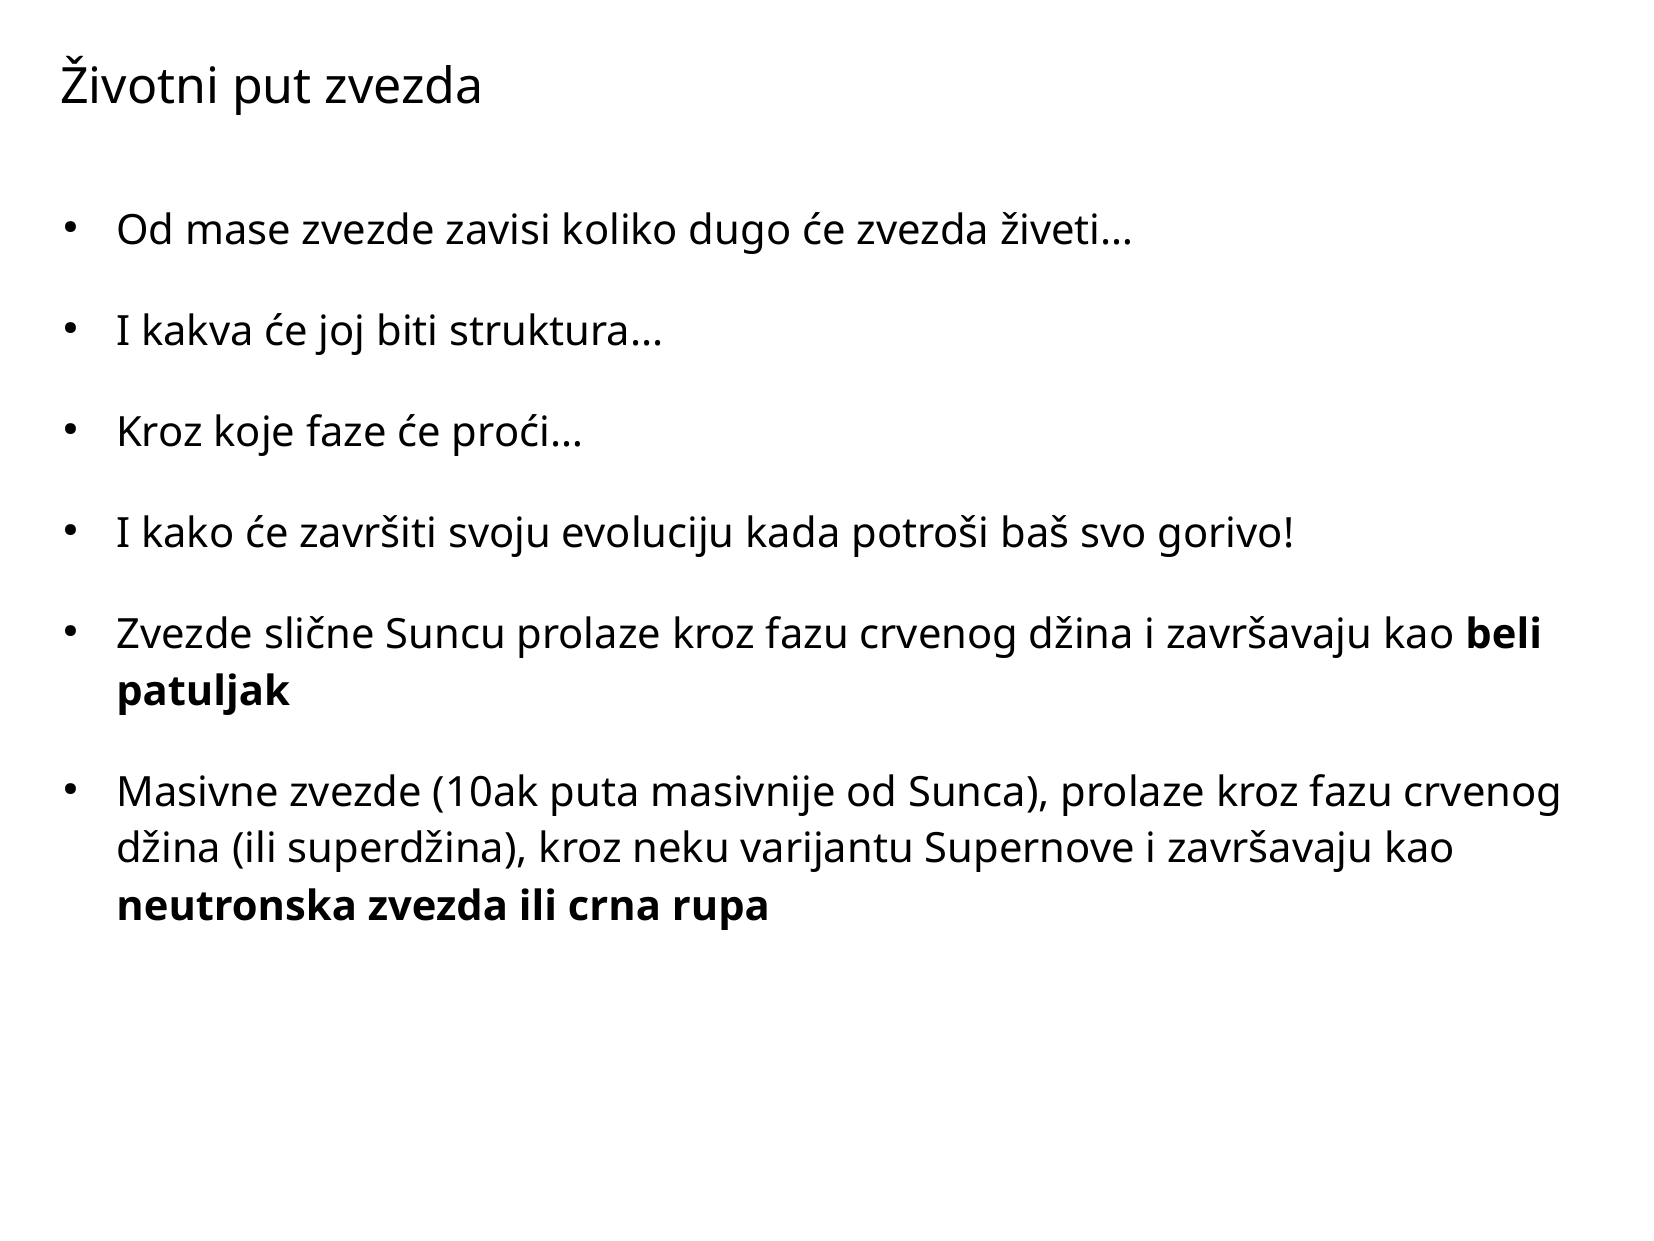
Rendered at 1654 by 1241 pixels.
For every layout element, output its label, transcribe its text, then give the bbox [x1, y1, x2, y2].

title Životni put zvezda [59, 17, 1648, 150]
list Od mase zvezde zavisi koliko dugo će zvezda živeti… I kakva će joj biti struktura... Kroz koje faze će proći… I kako će završiti svoju evoluciju kada potroši baš svo gorivo! Zvezde slične Suncu prolaze kroz fazu crvenog džina i završavaju kao beli patuljak Masivne zvezde (10ak puta masivnije od Sunca), prolaze kroz fazu crvenog džina (ili superdžina), kroz neku varijantu Supernove i završavaju kao neutronska zvezda ili crna rupa [45, 199, 1635, 1173]
